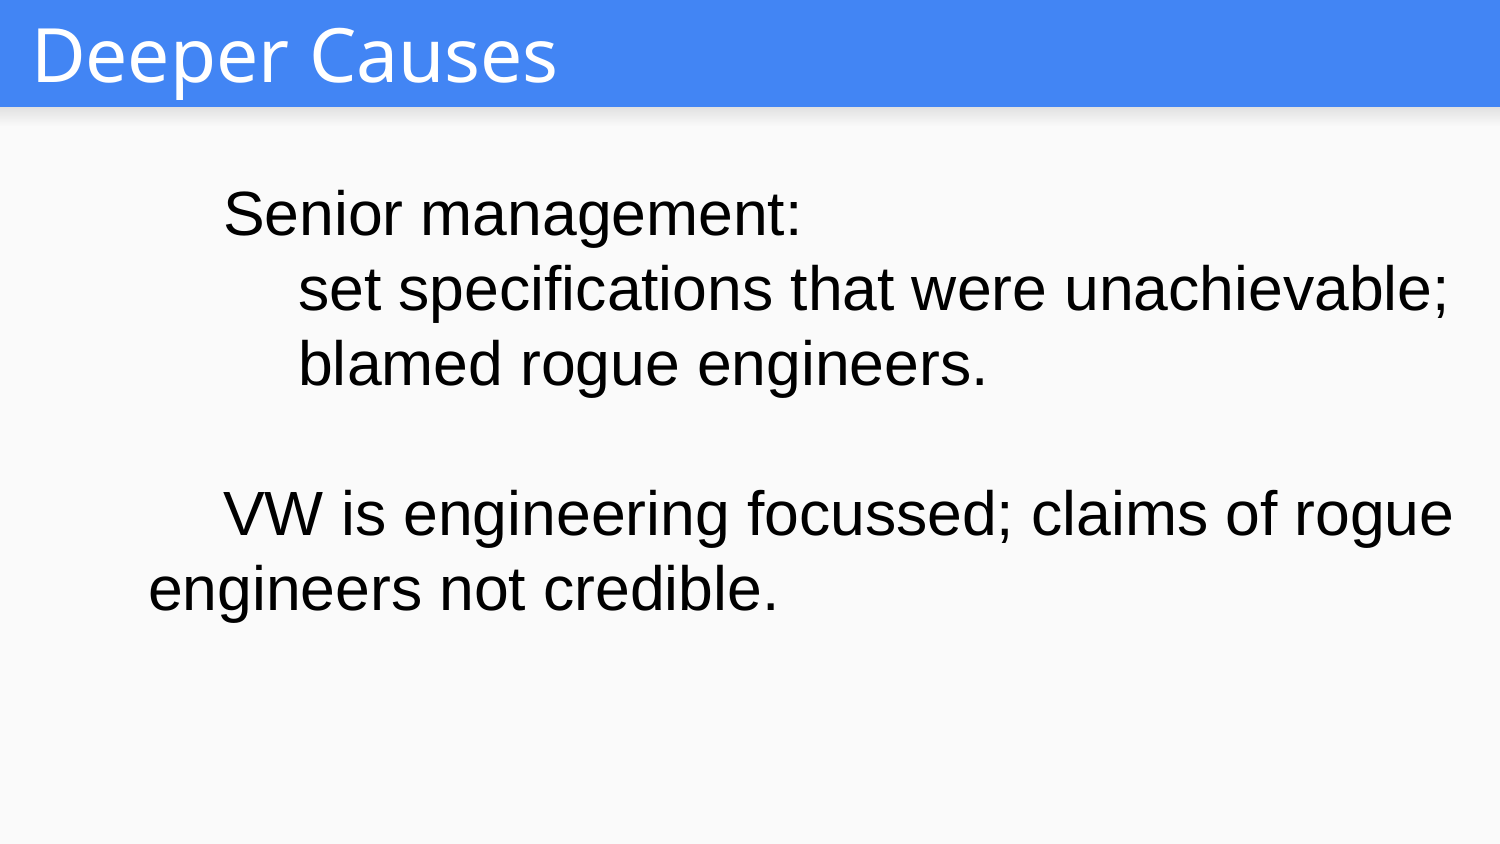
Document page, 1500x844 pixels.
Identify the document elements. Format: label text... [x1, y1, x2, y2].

title Deeper Causes [16, 2, 1464, 102]
text_box Senior management: set specifications that were unachievable; blamed rogue engineers. VW is engineering focussed; claims of rogue engineers not credible. [133, 158, 1482, 801]
